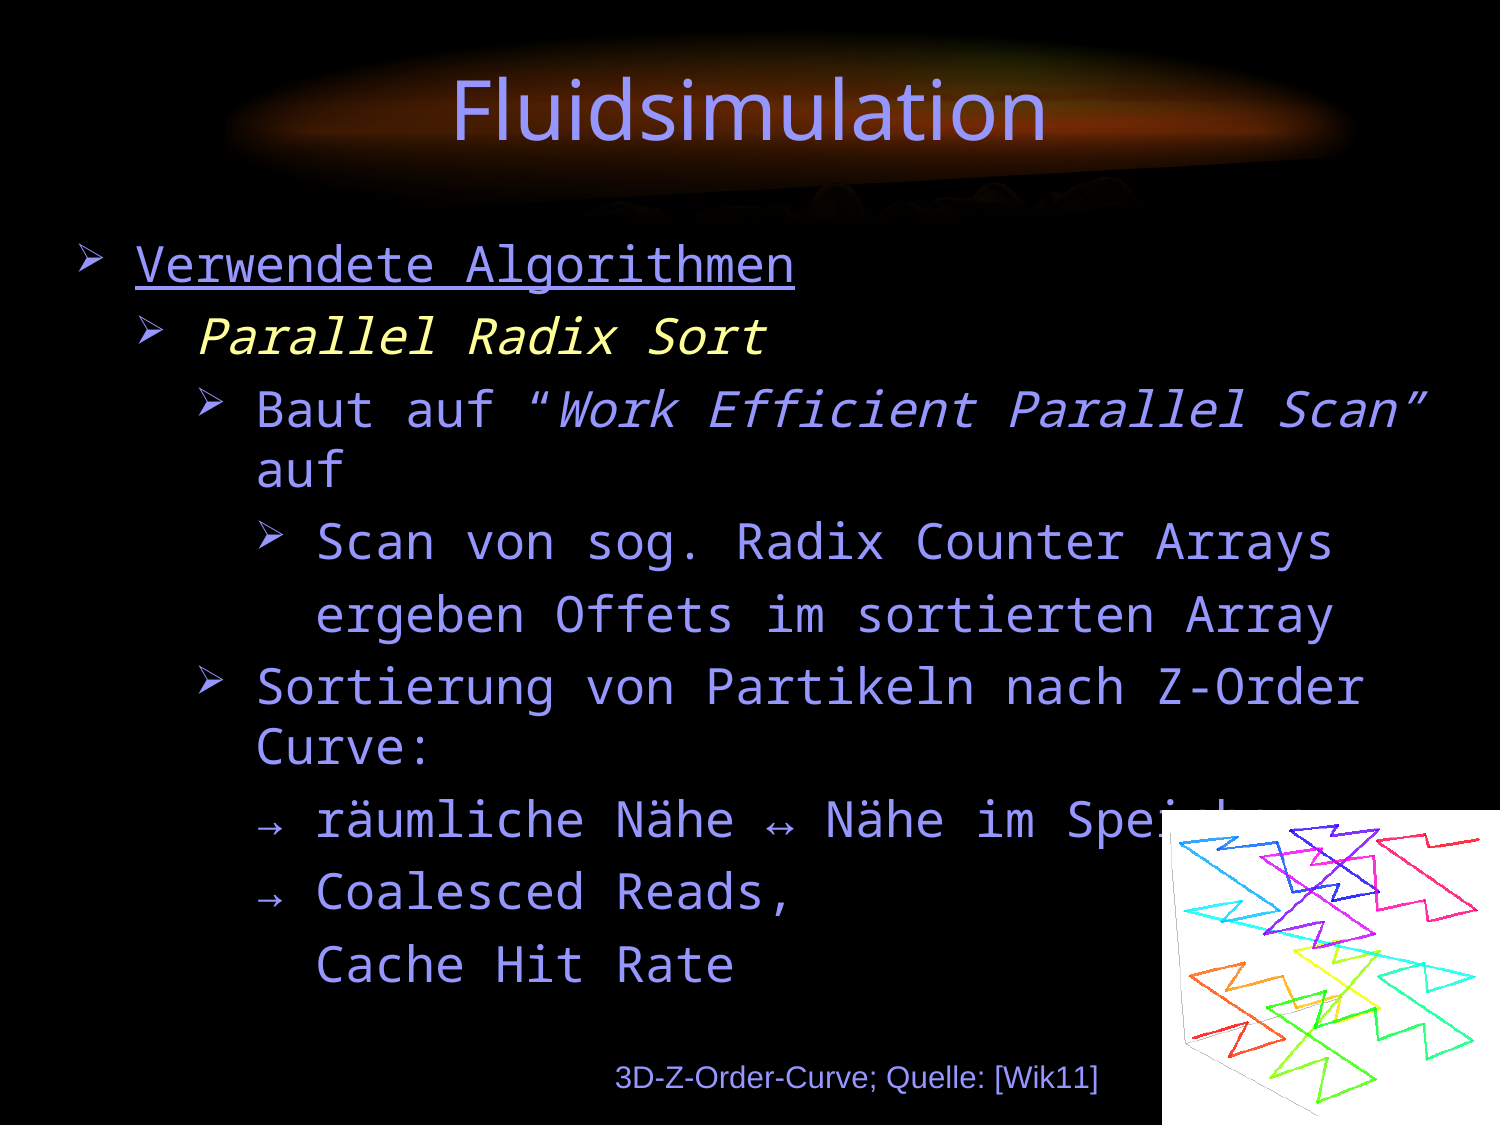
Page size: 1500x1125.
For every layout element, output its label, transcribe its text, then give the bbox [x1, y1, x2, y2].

text_box 3D-Z-Order-Curve; Quelle: [Wik11] [600, 1050, 1163, 1125]
chart [756, 666, 875, 726]
text_box Verwendete Algorithmen Parallel Radix Sort Baut auf “Work Efficient Parallel Scan” auf Scan von sog. Radix Counter Arrays ergeben Offets im sortierten Array Sortierung von Partikeln nach Z-Order Curve: → räumliche Nähe ↔ Nähe im Speicher → Coalesced Reads, Cache Hit Rate [0, 224, 1471, 1088]
text_box [112, 0, 1463, 224]
text_box Fluidsimulation [75, 0, 1426, 216]
picture [1162, 810, 1500, 1125]
